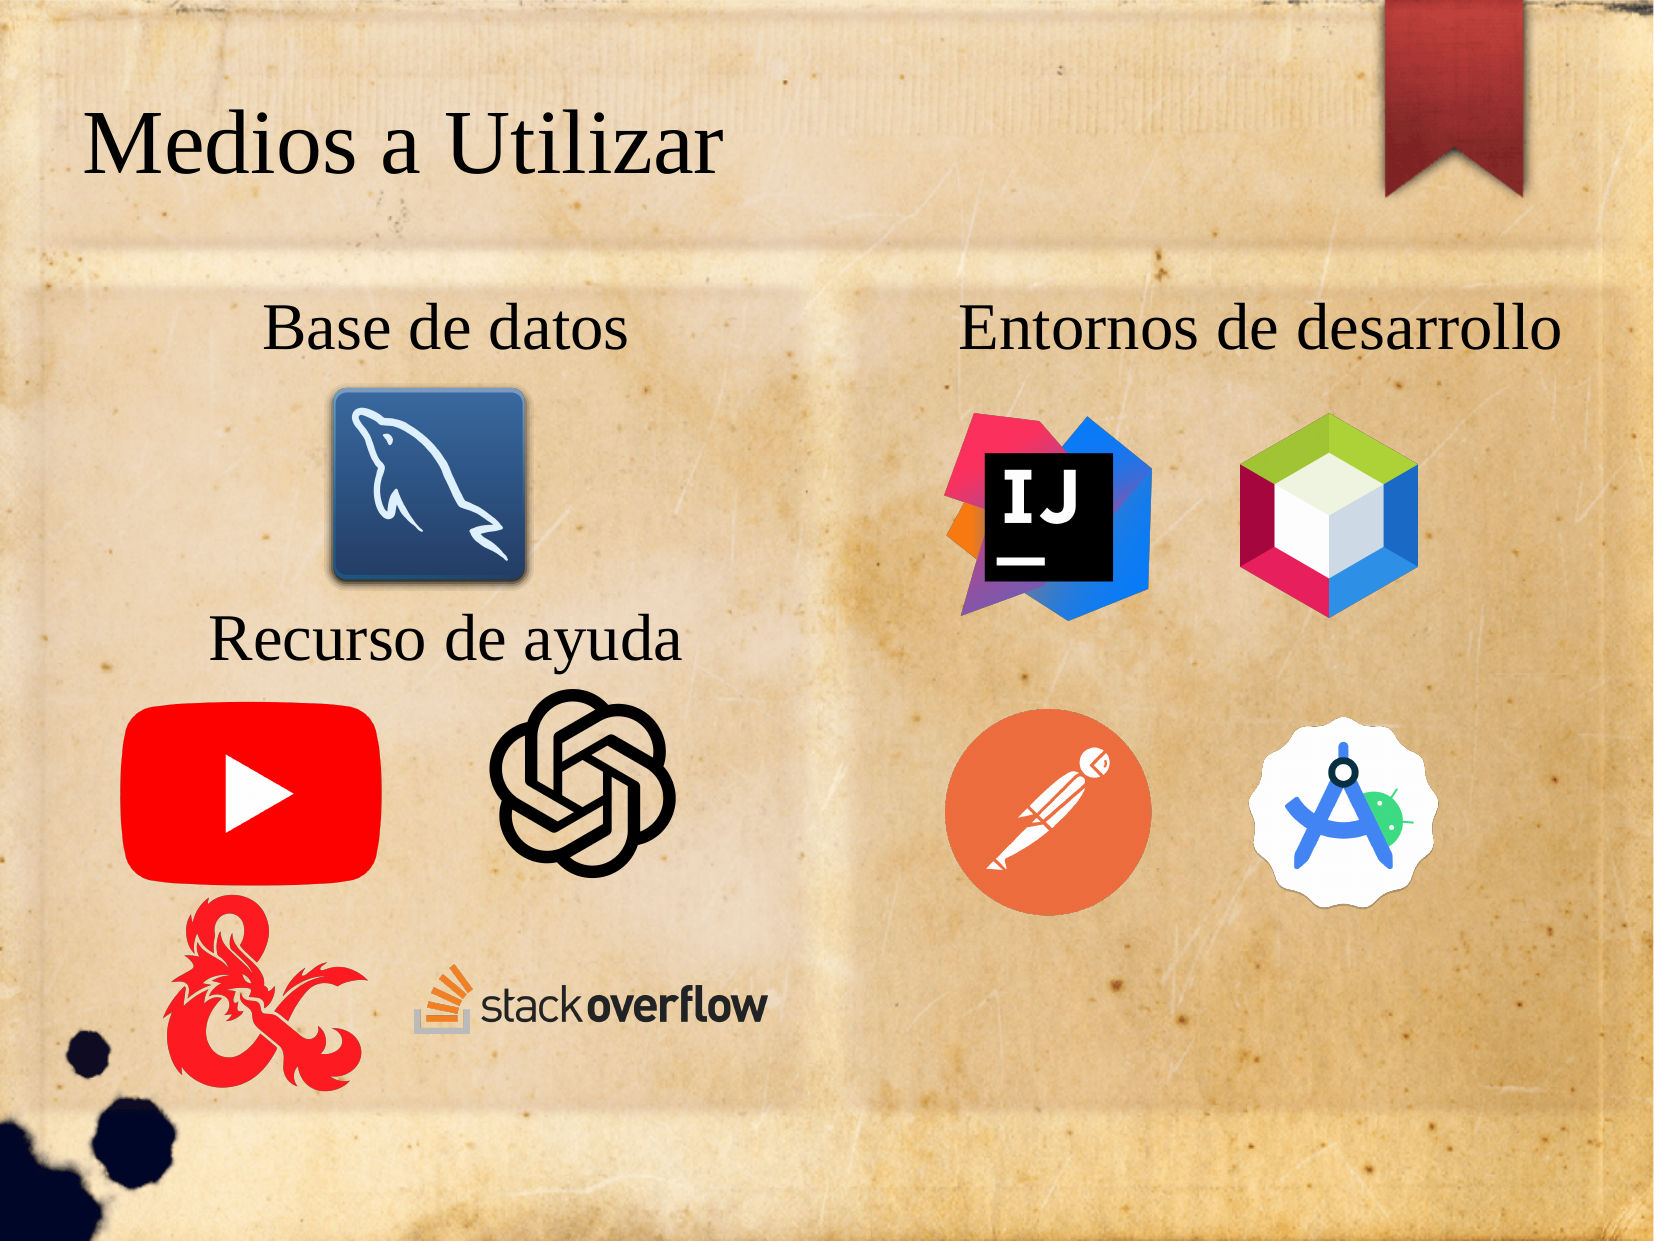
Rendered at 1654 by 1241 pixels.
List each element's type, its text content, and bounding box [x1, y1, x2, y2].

list Entornos de desarrollo [828, 290, 1625, 1010]
picture [0, 0, 1654, 1241]
list Base de datos Recurso de ayuda [29, 290, 793, 1010]
title Medios a Utilizar [82, 49, 1347, 237]
